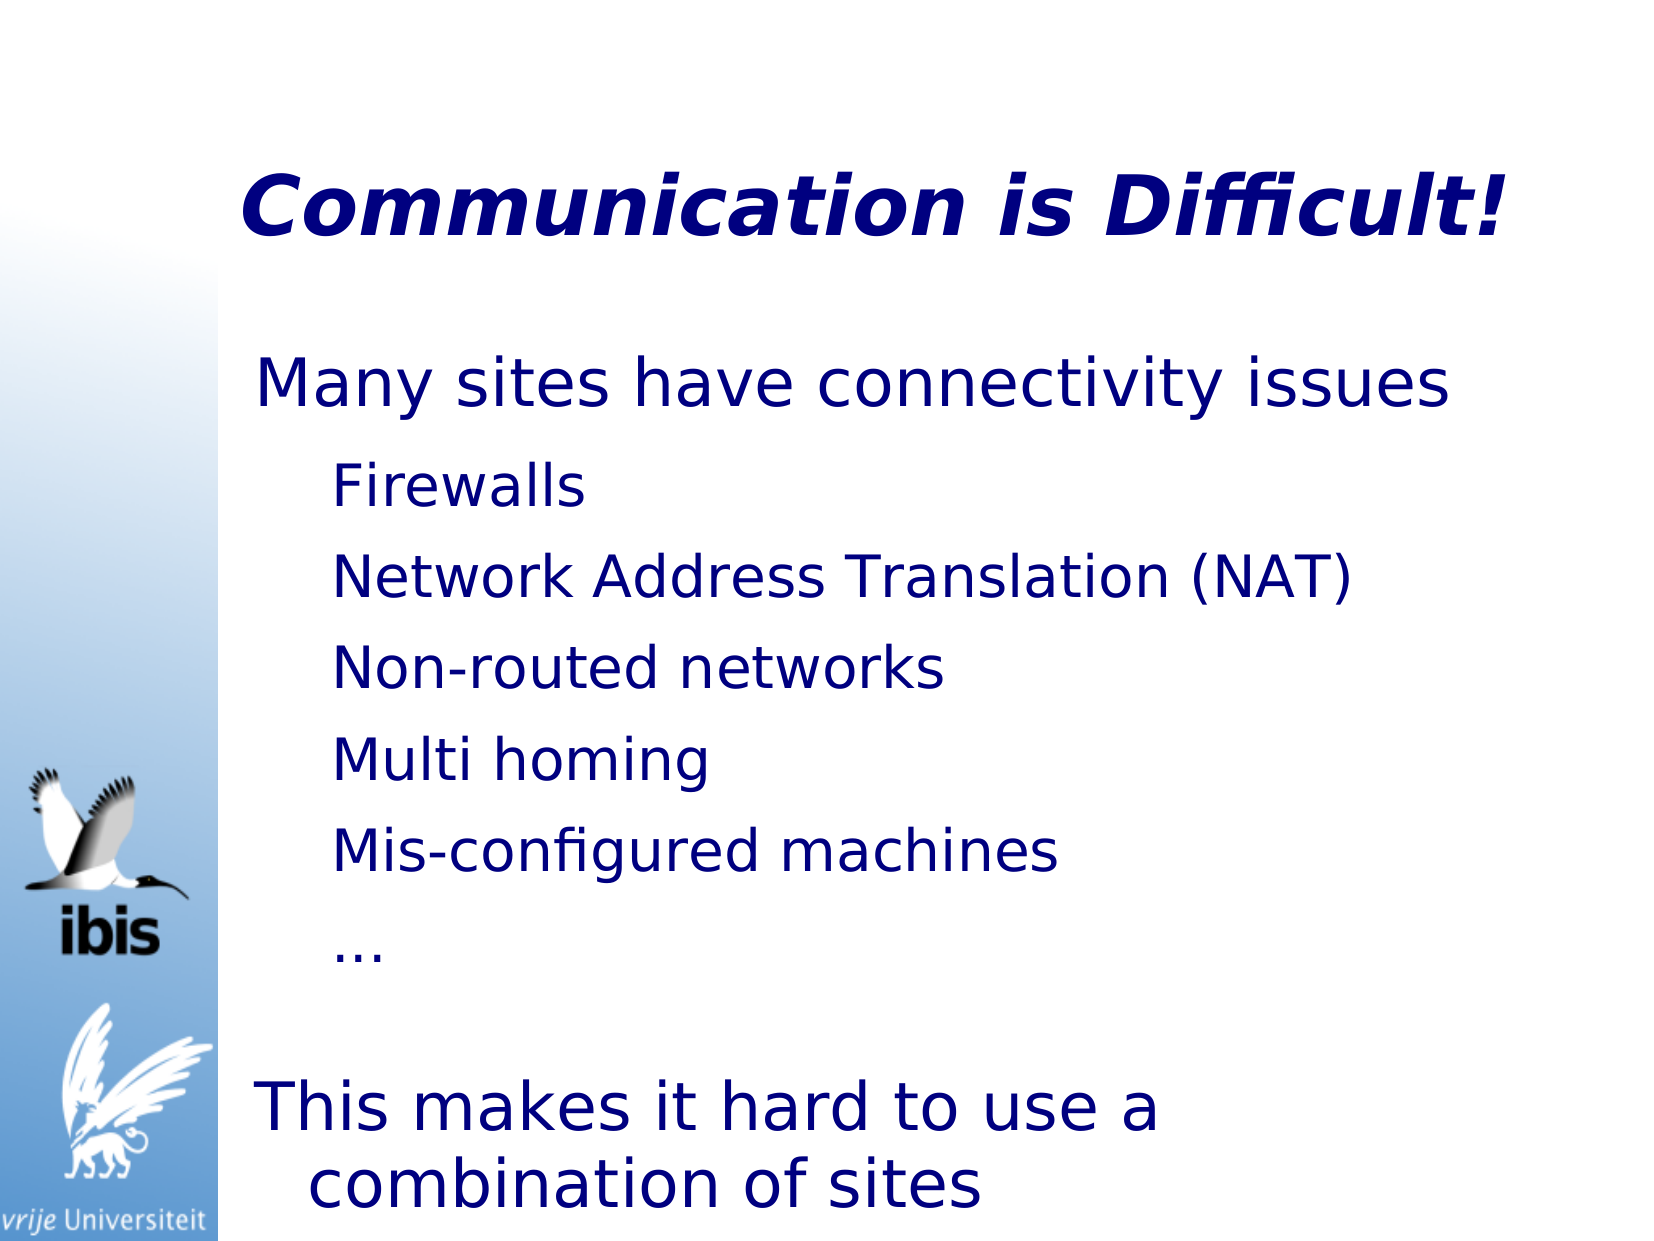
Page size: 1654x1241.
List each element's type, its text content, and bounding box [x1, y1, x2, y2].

picture [0, 0, 218, 1241]
title Communication is Difficult! [219, 102, 1534, 311]
list Many sites have connectivity issues Firewalls Network Address Translation (NAT) Non-routed networks Multi homing Mis-configured machines ... This makes it hard to use a combination of sites [236, 344, 1534, 1224]
